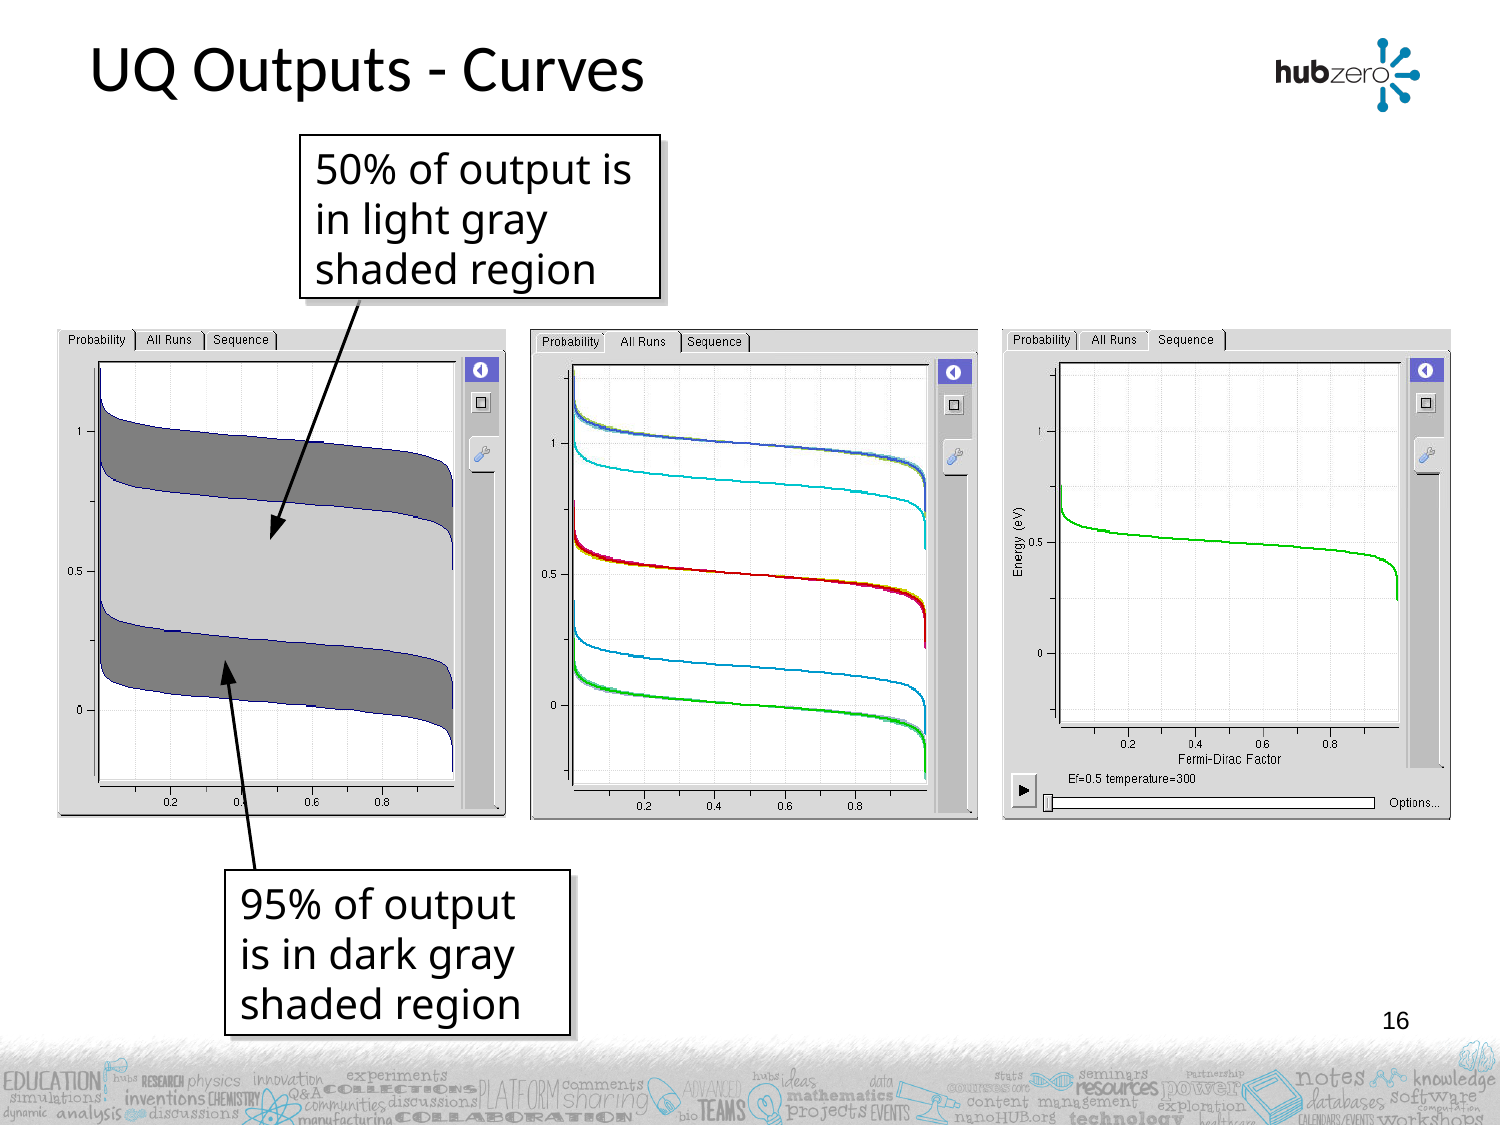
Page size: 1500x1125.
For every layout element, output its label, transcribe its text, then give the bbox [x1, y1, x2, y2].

picture [530, 329, 978, 820]
text_box <number> [1074, 989, 1425, 1050]
text_box 95% of output is in dark gray shaded region [225, 870, 571, 1036]
picture [1272, 35, 1423, 115]
picture [1002, 329, 1451, 820]
picture [57, 329, 506, 820]
picture [0, 1034, 1500, 1125]
text_box UQ Outputs - Curves [75, 12, 1249, 118]
text_box 50% of output is in light gray shaded region [300, 134, 661, 299]
